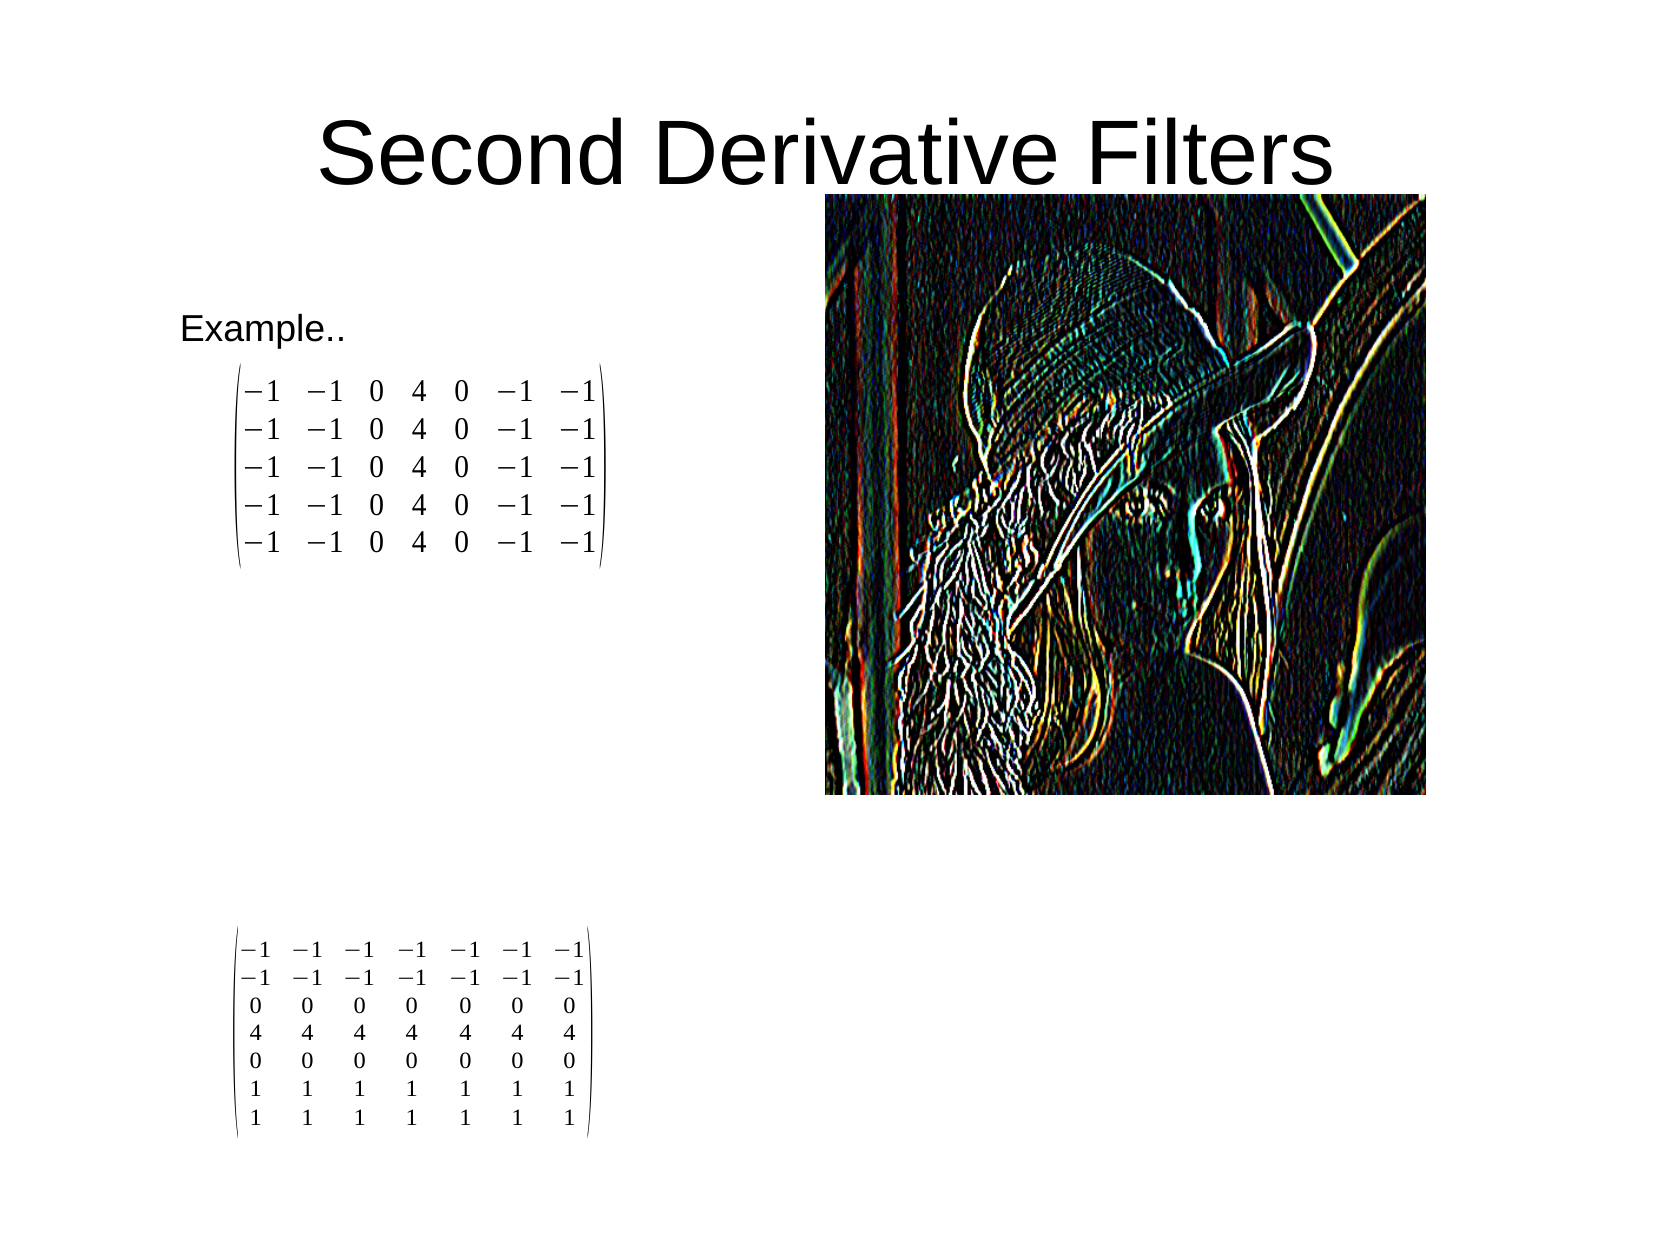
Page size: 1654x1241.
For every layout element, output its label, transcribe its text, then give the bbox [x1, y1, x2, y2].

text_box Example.. [165, 300, 361, 357]
chart [225, 923, 601, 1141]
picture [825, 194, 1426, 796]
chart [225, 360, 616, 571]
title Second Derivative Filters [82, 49, 1571, 257]
